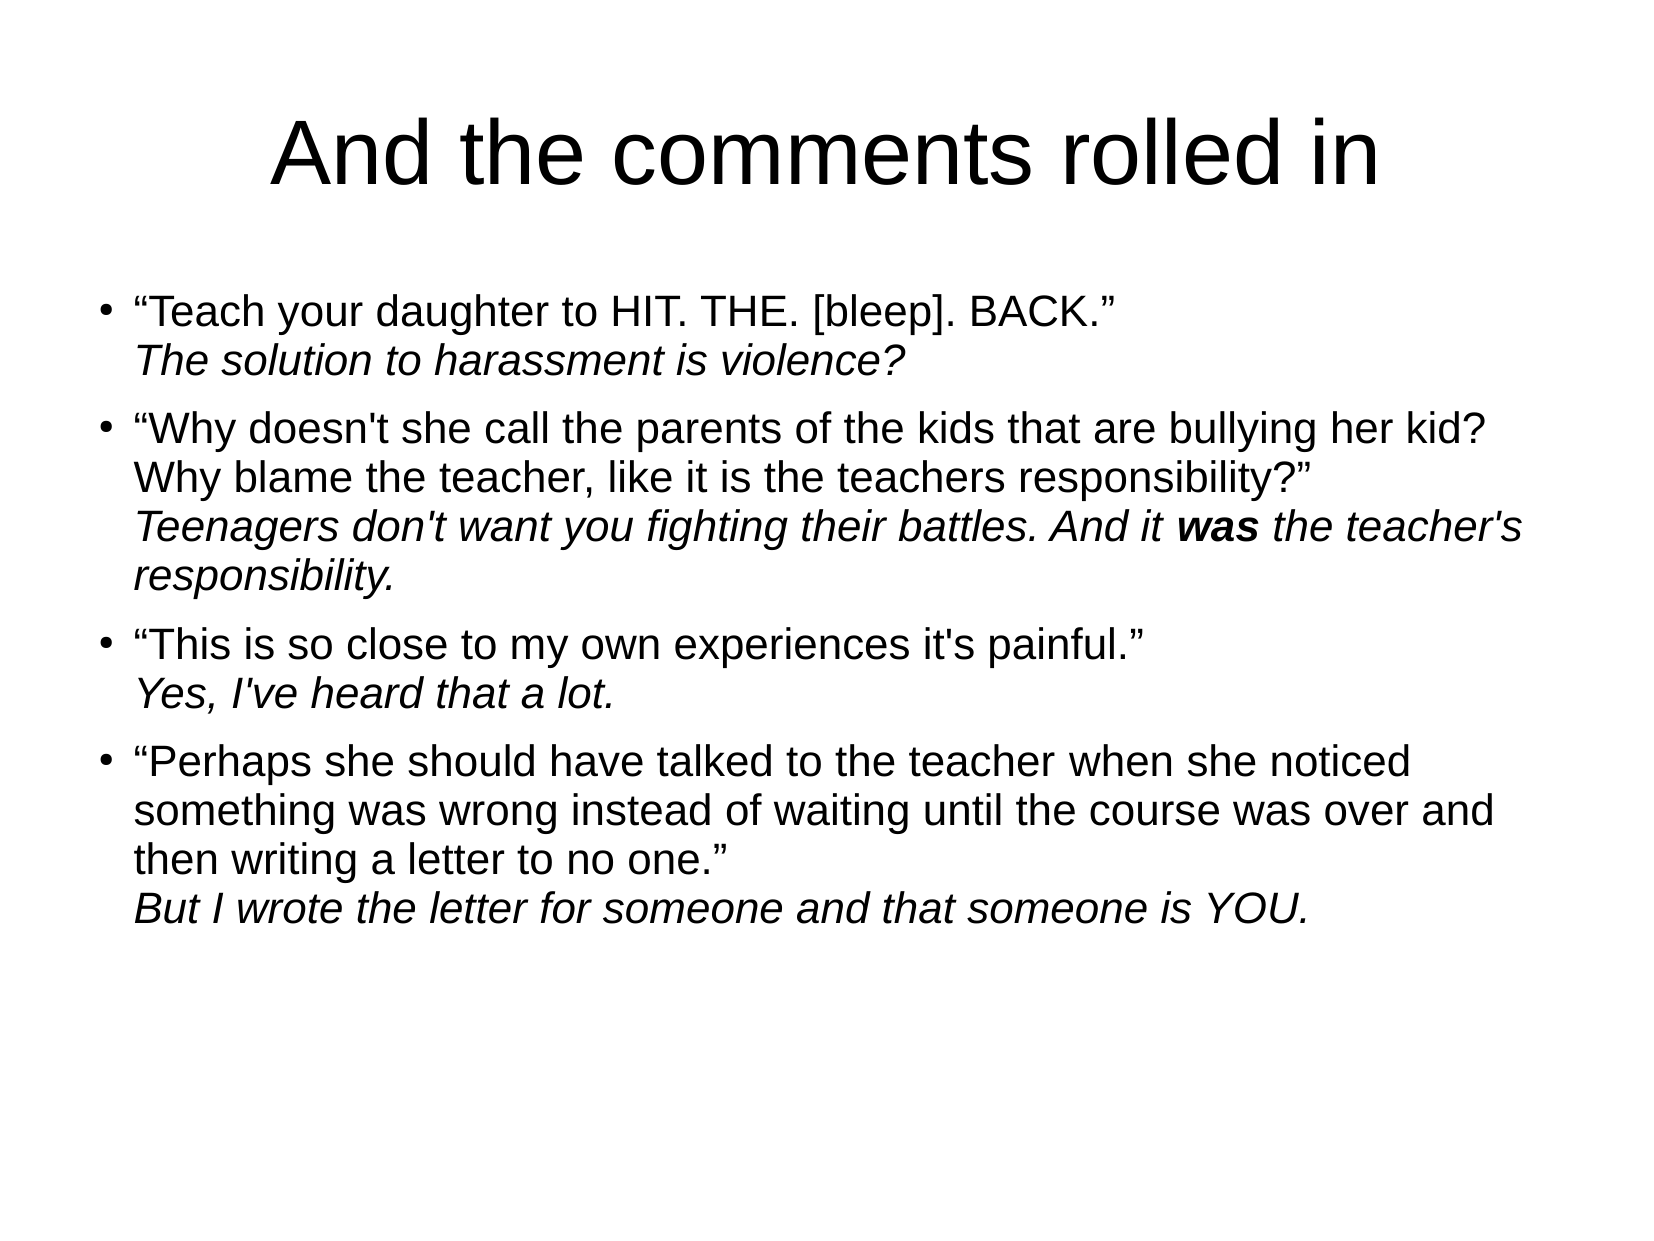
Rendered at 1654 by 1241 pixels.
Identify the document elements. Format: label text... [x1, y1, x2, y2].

title And the comments rolled in [82, 49, 1571, 257]
list “Teach your daughter to HIT. THE. [bleep]. BACK.” The solution to harassment is violence? “Why doesn't she call the parents of the kids that are bullying her kid? Why blame the teacher, like it is the teachers responsibility?” Teenagers don't want you fighting their battles. And it was the teacher's responsibility. “This is so close to my own experiences it's painful.” Yes, I've heard that a lot. “Perhaps she should have talked to the teacher when she noticed something was wrong instead of waiting until the course was over and then writing a letter to no one.” But I wrote the letter for someone and that someone is YOU. [86, 286, 1576, 1156]
